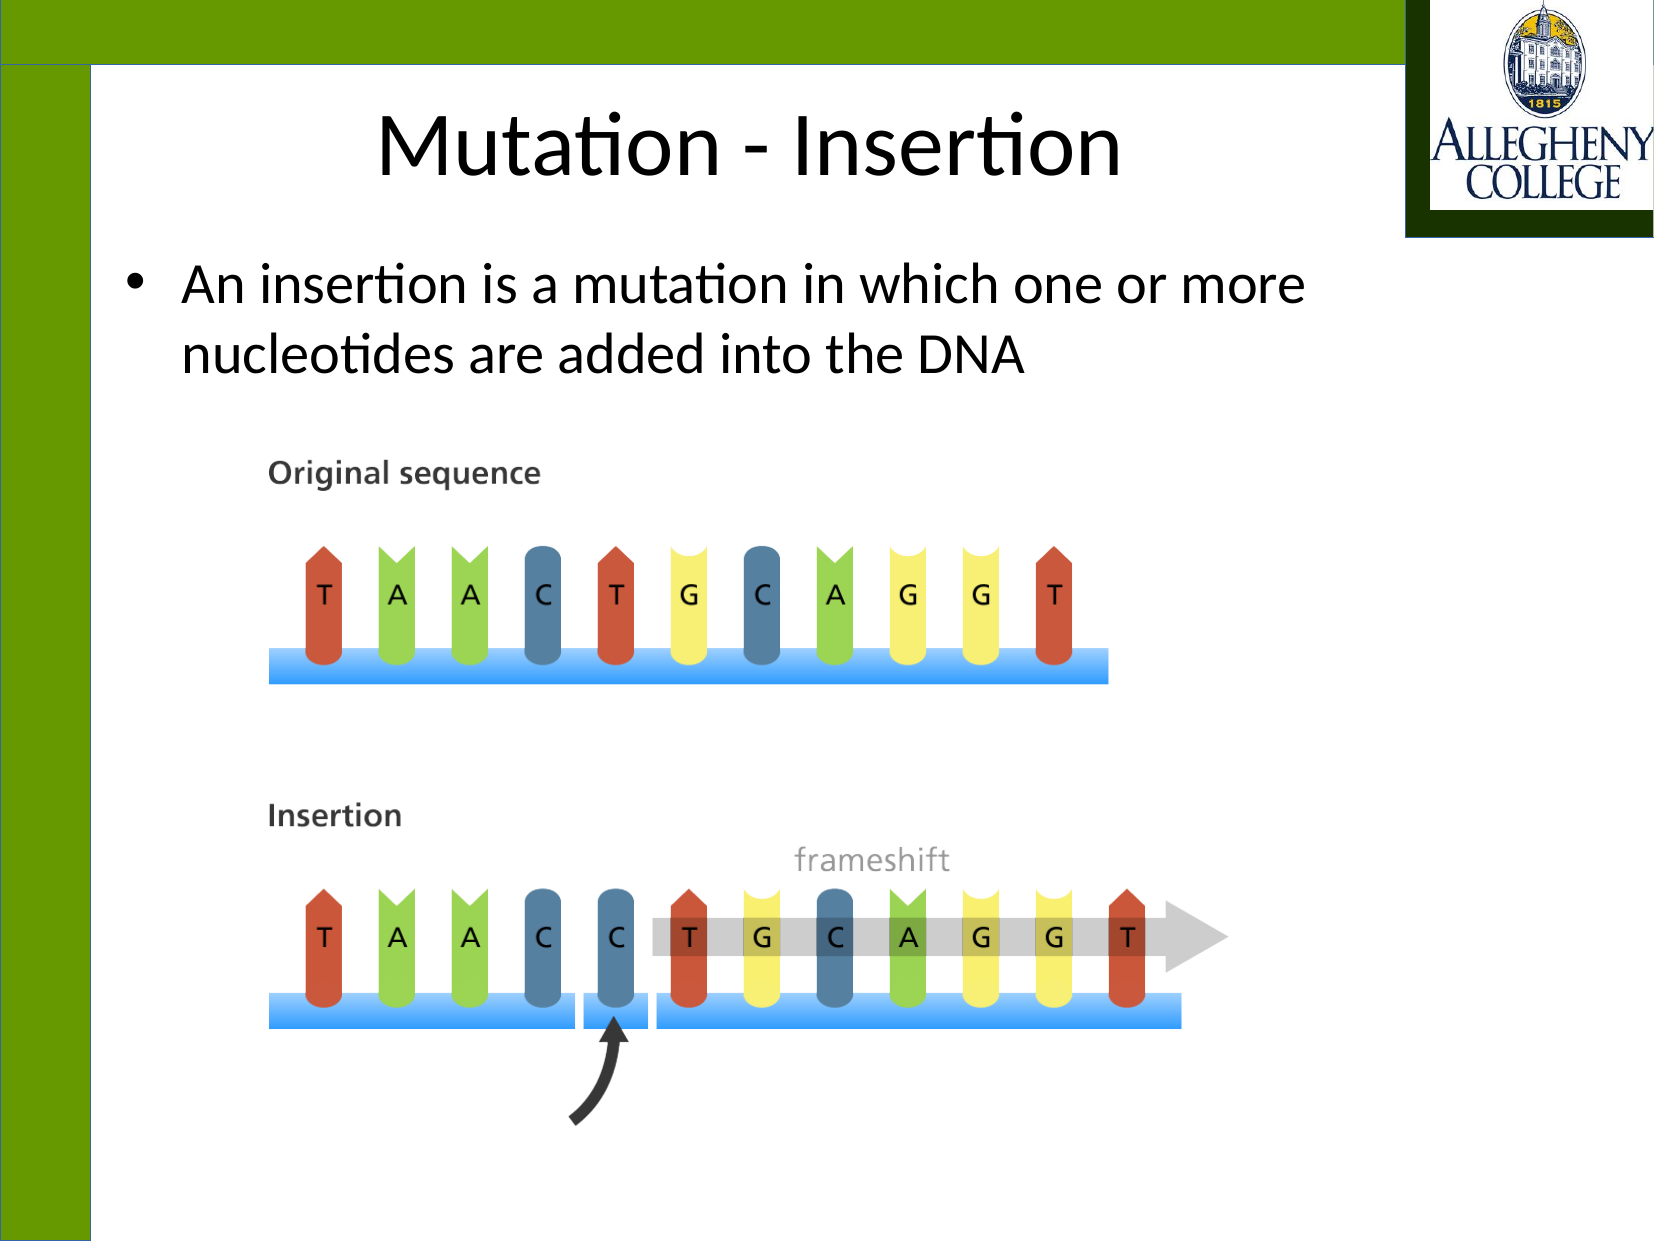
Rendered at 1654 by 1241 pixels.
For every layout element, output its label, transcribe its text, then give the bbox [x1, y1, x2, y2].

picture [129, 419, 1346, 1168]
title Mutation - Insertion [91, 65, 1405, 233]
list An insertion is a mutation in which one or more nucleotides are added into the DNA [110, 237, 1461, 981]
picture [1430, 0, 1654, 210]
text_box [0, 0, 1654, 1241]
